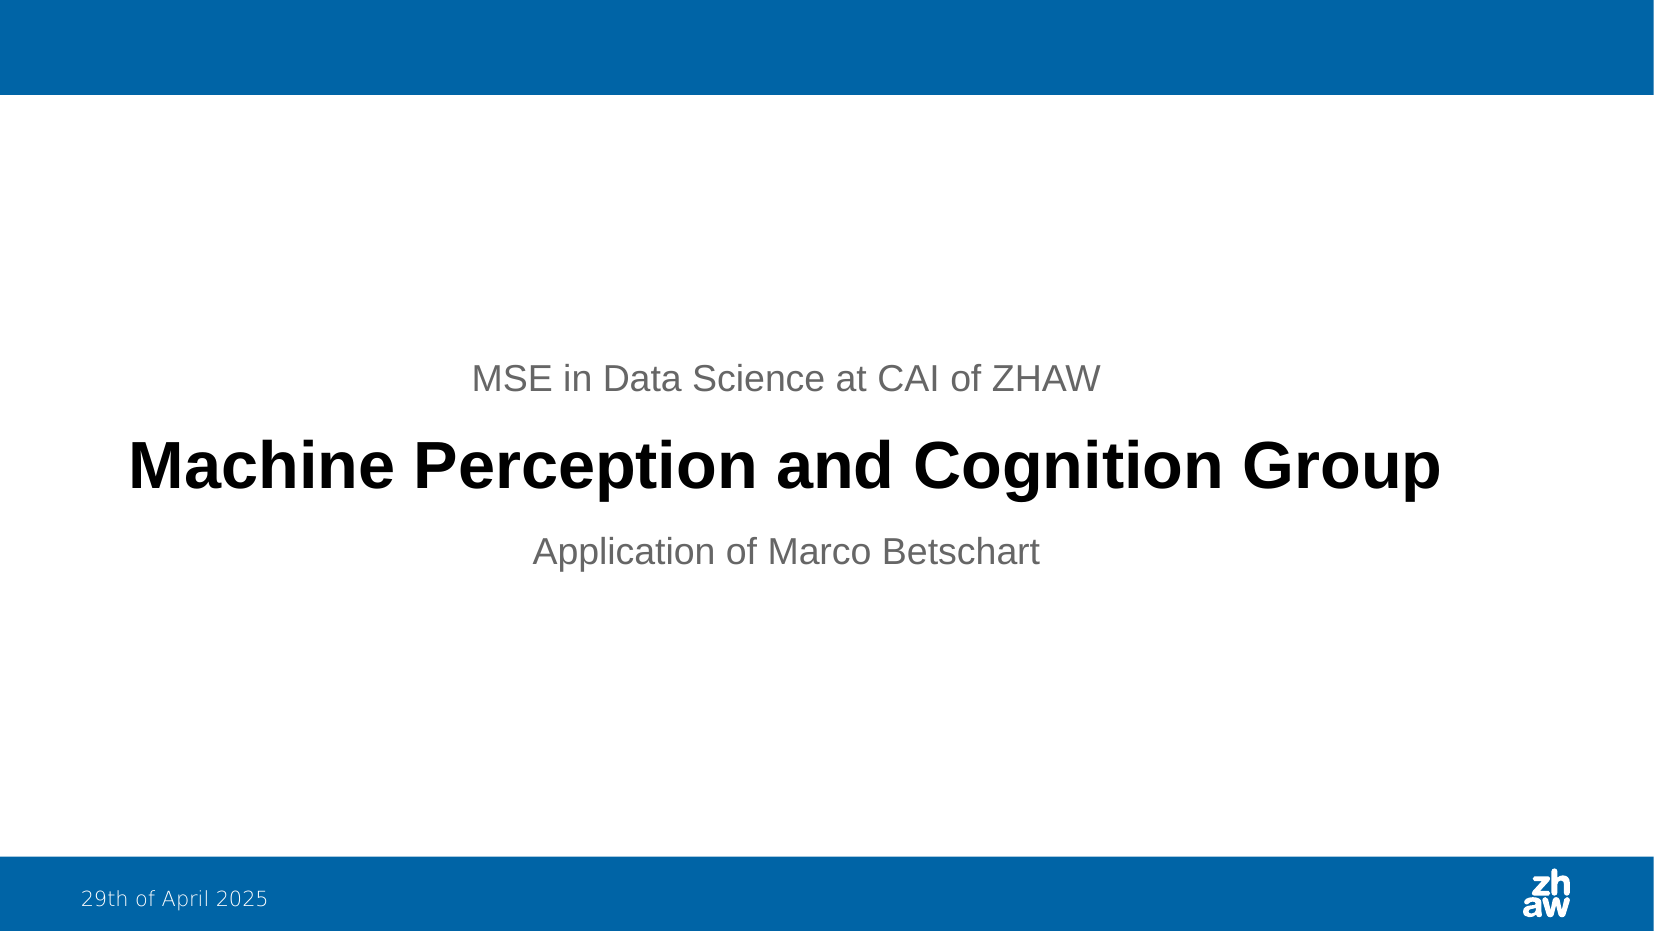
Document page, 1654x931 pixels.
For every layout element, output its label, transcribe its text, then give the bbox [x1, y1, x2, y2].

text_box MSE in Data Science at CAI of ZHAW Machine Perception and Cognition Group Application of Marco Betschart [114, 312, 1540, 618]
text_box 29th of April 2025 [66, 879, 517, 919]
